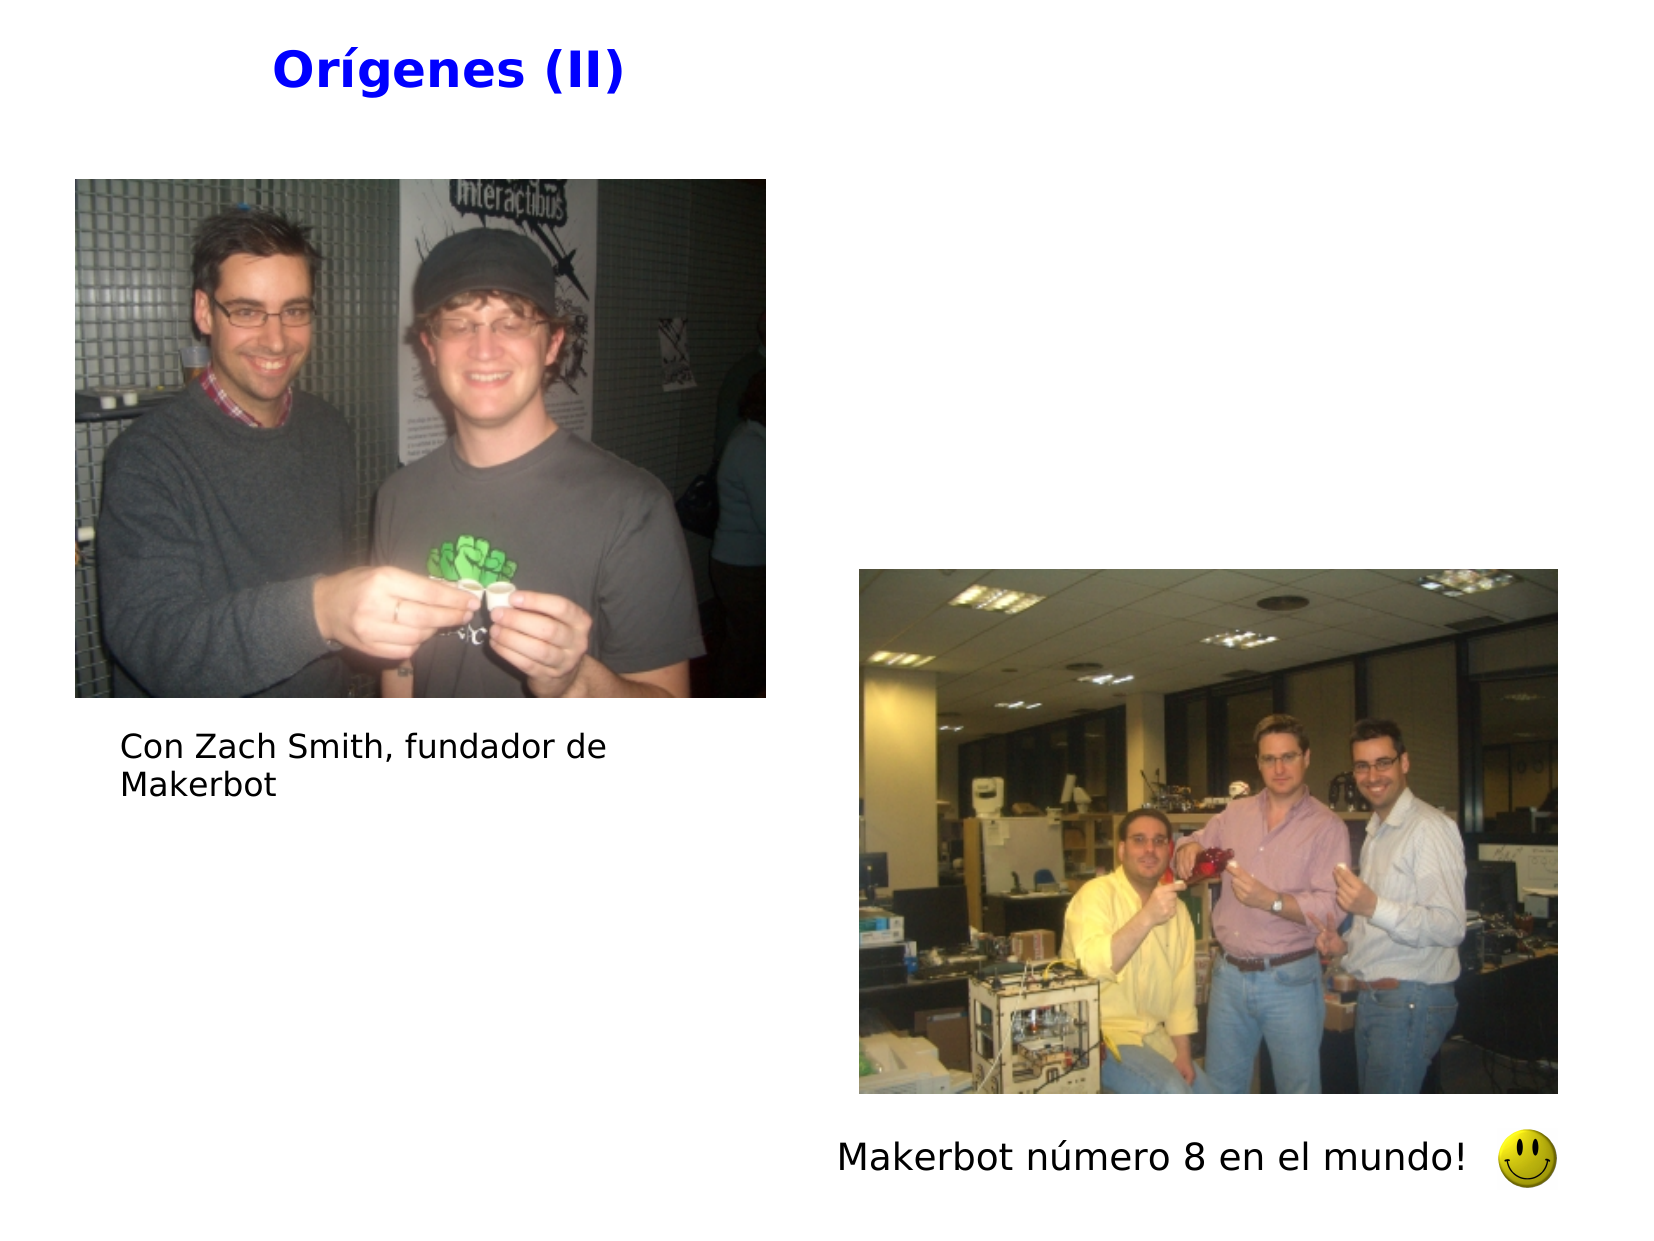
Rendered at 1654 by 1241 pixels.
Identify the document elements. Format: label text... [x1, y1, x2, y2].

text_box Makerbot número 8 en el mundo! [810, 1128, 1637, 1195]
picture [859, 569, 1558, 1094]
text_box Orígenes (II) [257, 33, 860, 107]
text_box Con Zach Smith, fundador de Makerbot [105, 720, 766, 851]
picture [75, 179, 766, 698]
picture [1497, 1128, 1558, 1190]
